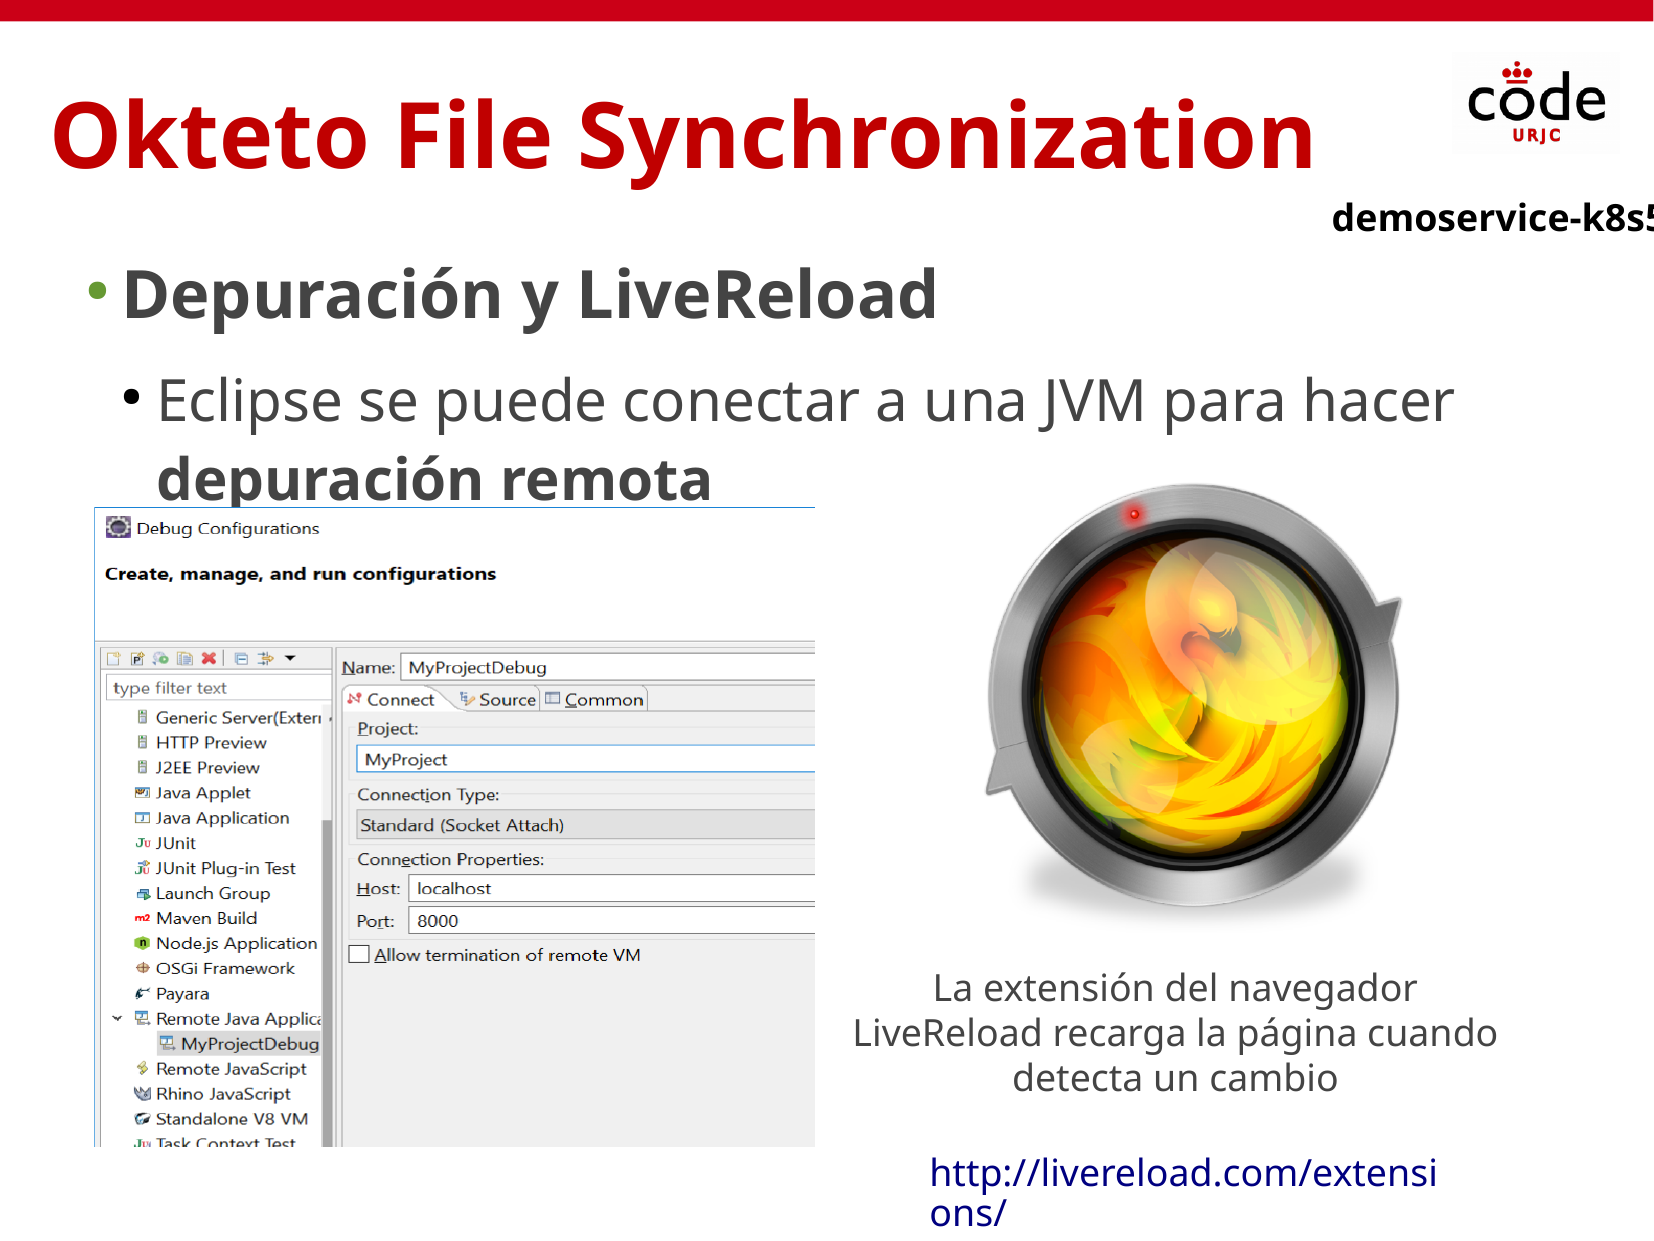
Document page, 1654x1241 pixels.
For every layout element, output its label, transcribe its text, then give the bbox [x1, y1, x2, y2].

picture [1452, 52, 1620, 154]
text_box demoservice-k8s5 [1316, 184, 1654, 248]
list La extensión del navegador LiveReload recarga la página cuando detecta un cambio [831, 948, 1520, 1213]
list Depuración y LiveReload Eclipse se puede conectar a una JVM para hacer depuración remota [85, 247, 1574, 1133]
title Okteto File Synchronization [34, 62, 1437, 126]
text_box http://livereload.com/extensions/ [914, 1139, 1457, 1192]
picture [94, 507, 815, 1147]
picture [969, 472, 1418, 934]
